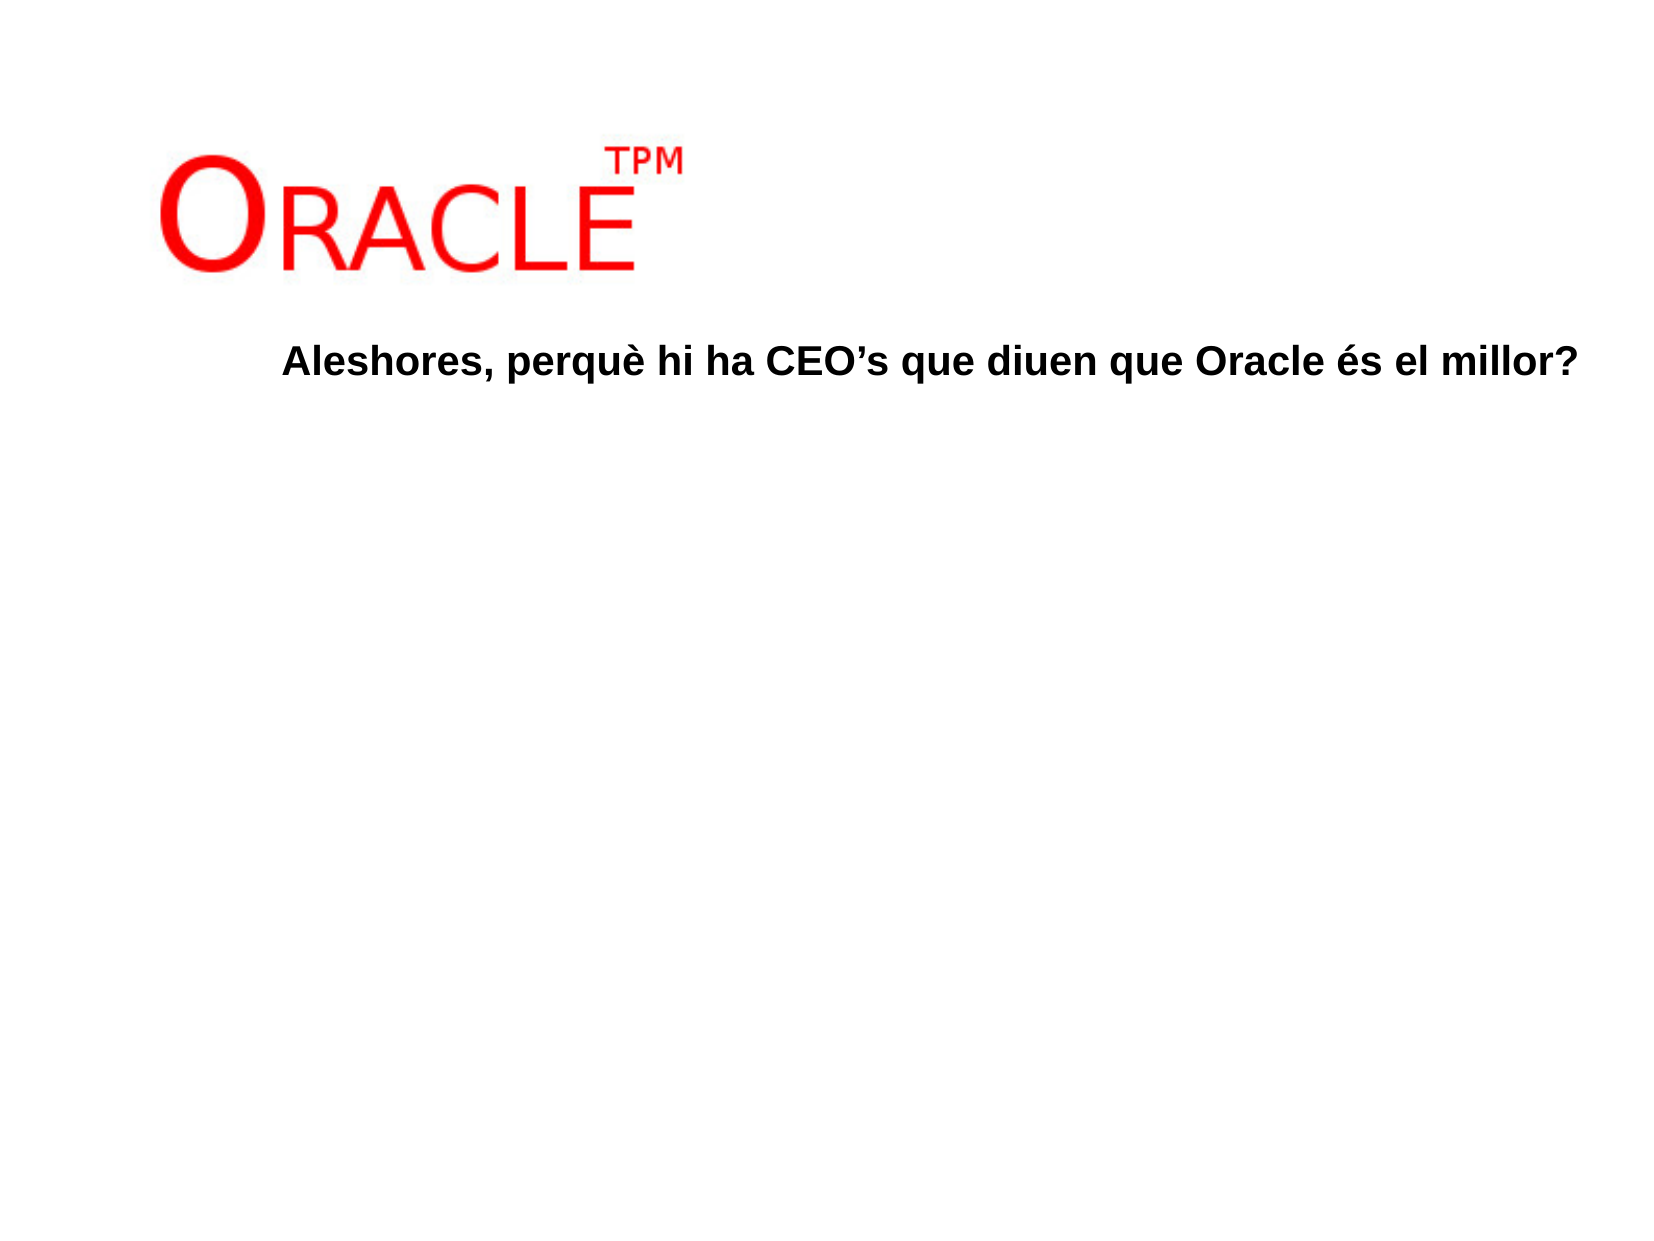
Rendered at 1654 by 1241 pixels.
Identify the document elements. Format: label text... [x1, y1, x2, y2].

picture [134, 118, 697, 300]
text_box Aleshores, perquè hi ha CEO’s que diuen que Oracle és el millor? [118, 330, 1595, 426]
